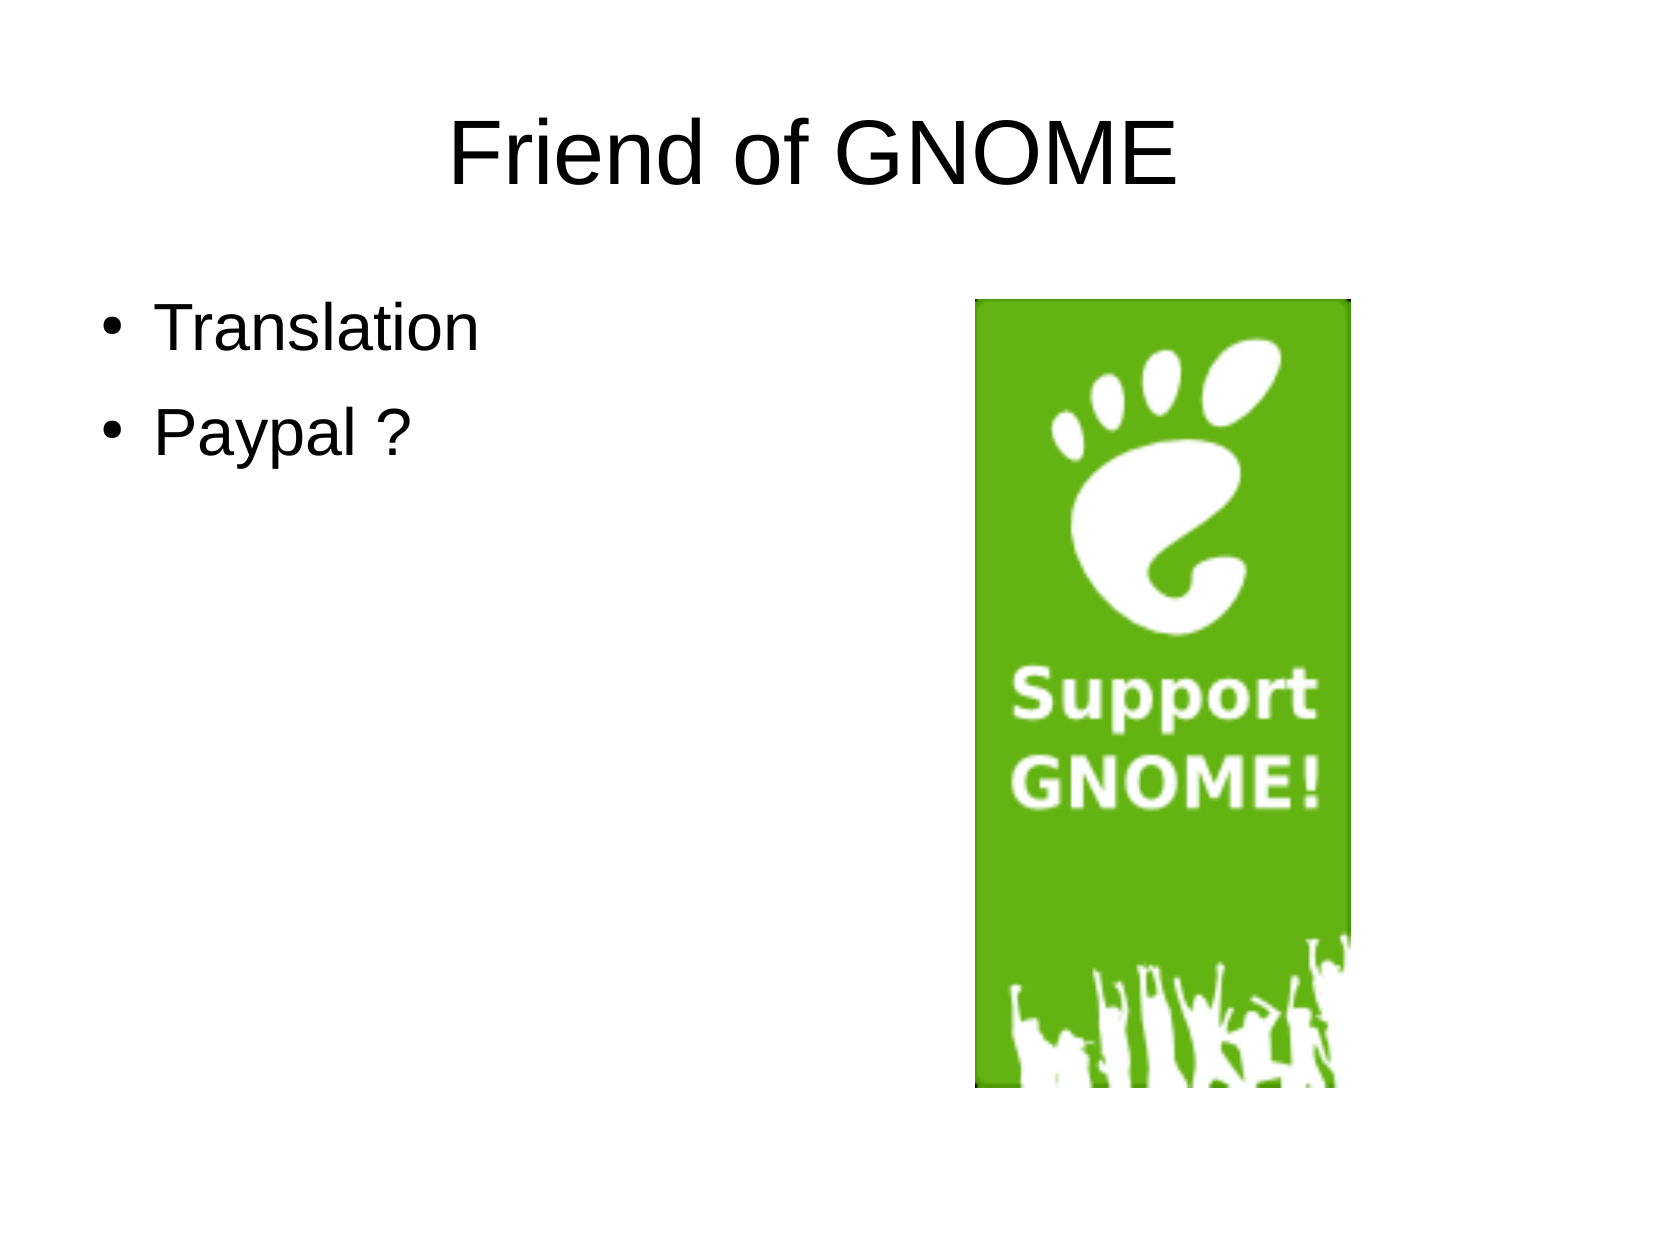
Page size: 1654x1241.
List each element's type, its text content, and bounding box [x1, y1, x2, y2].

picture [975, 299, 1351, 1088]
chart [845, 290, 1572, 1109]
title Friend of GNOME [82, 49, 1571, 257]
list Translation Paypal ? [82, 290, 809, 1094]
